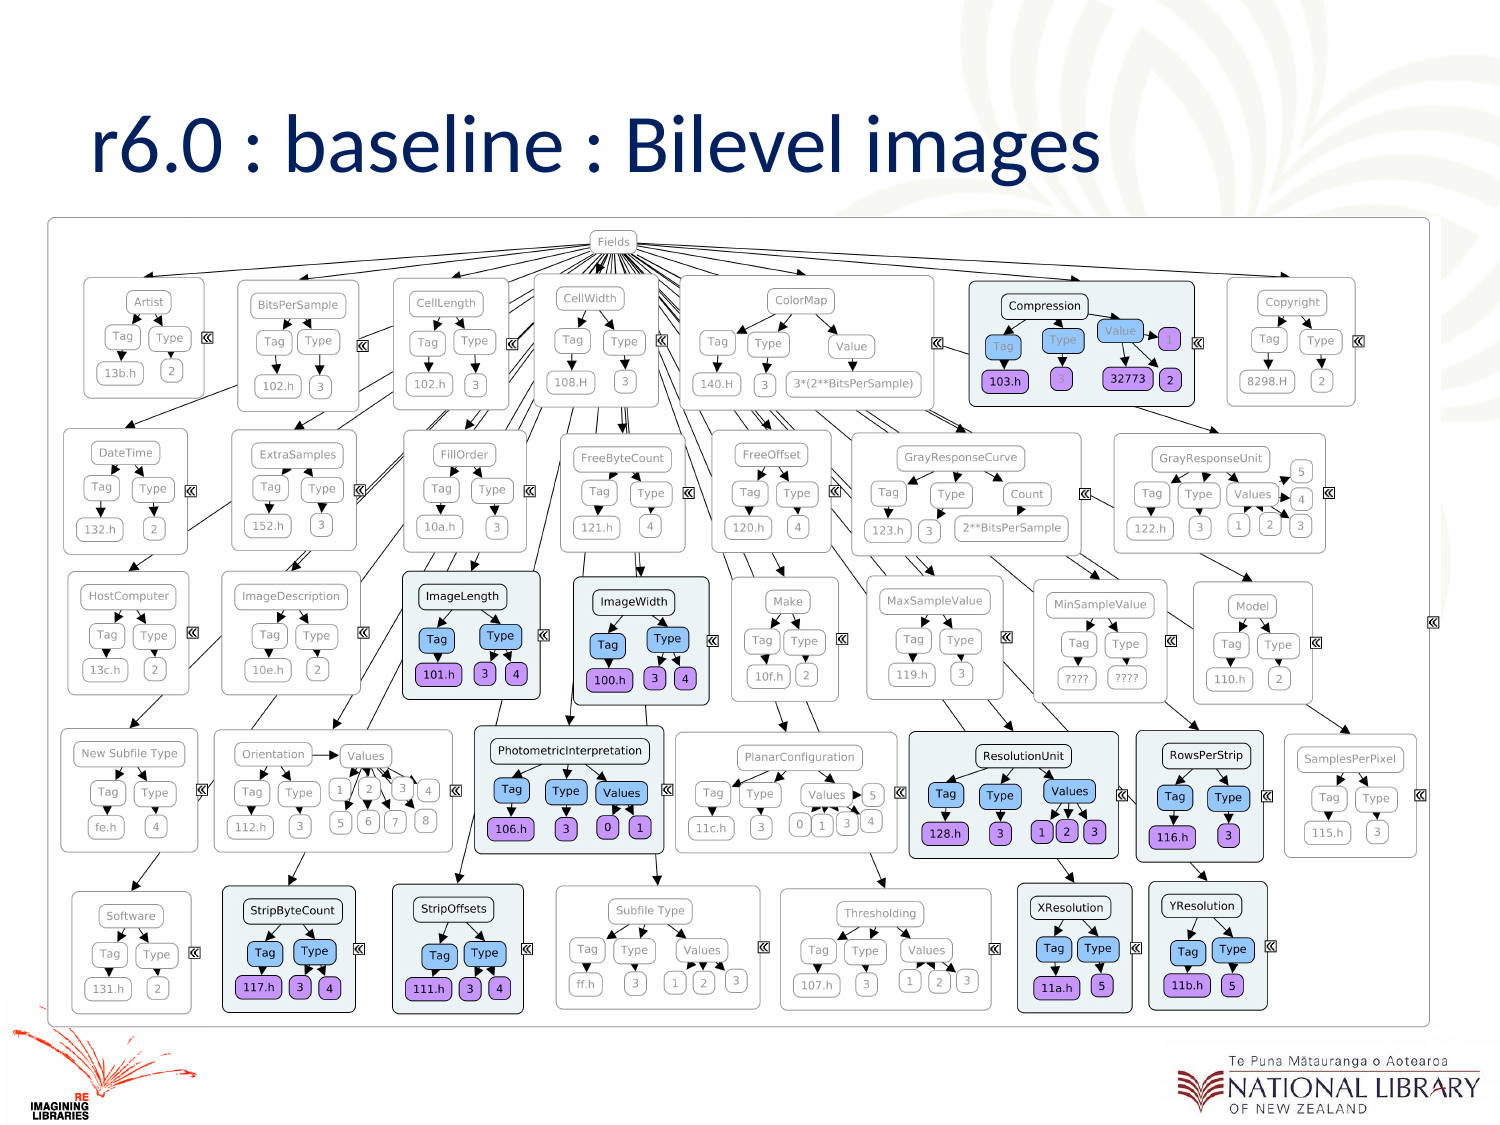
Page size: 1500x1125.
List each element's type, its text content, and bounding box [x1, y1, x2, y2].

title r6.0 : baseline : Bilevel images [75, 45, 1426, 216]
picture [0, 0, 1500, 1125]
